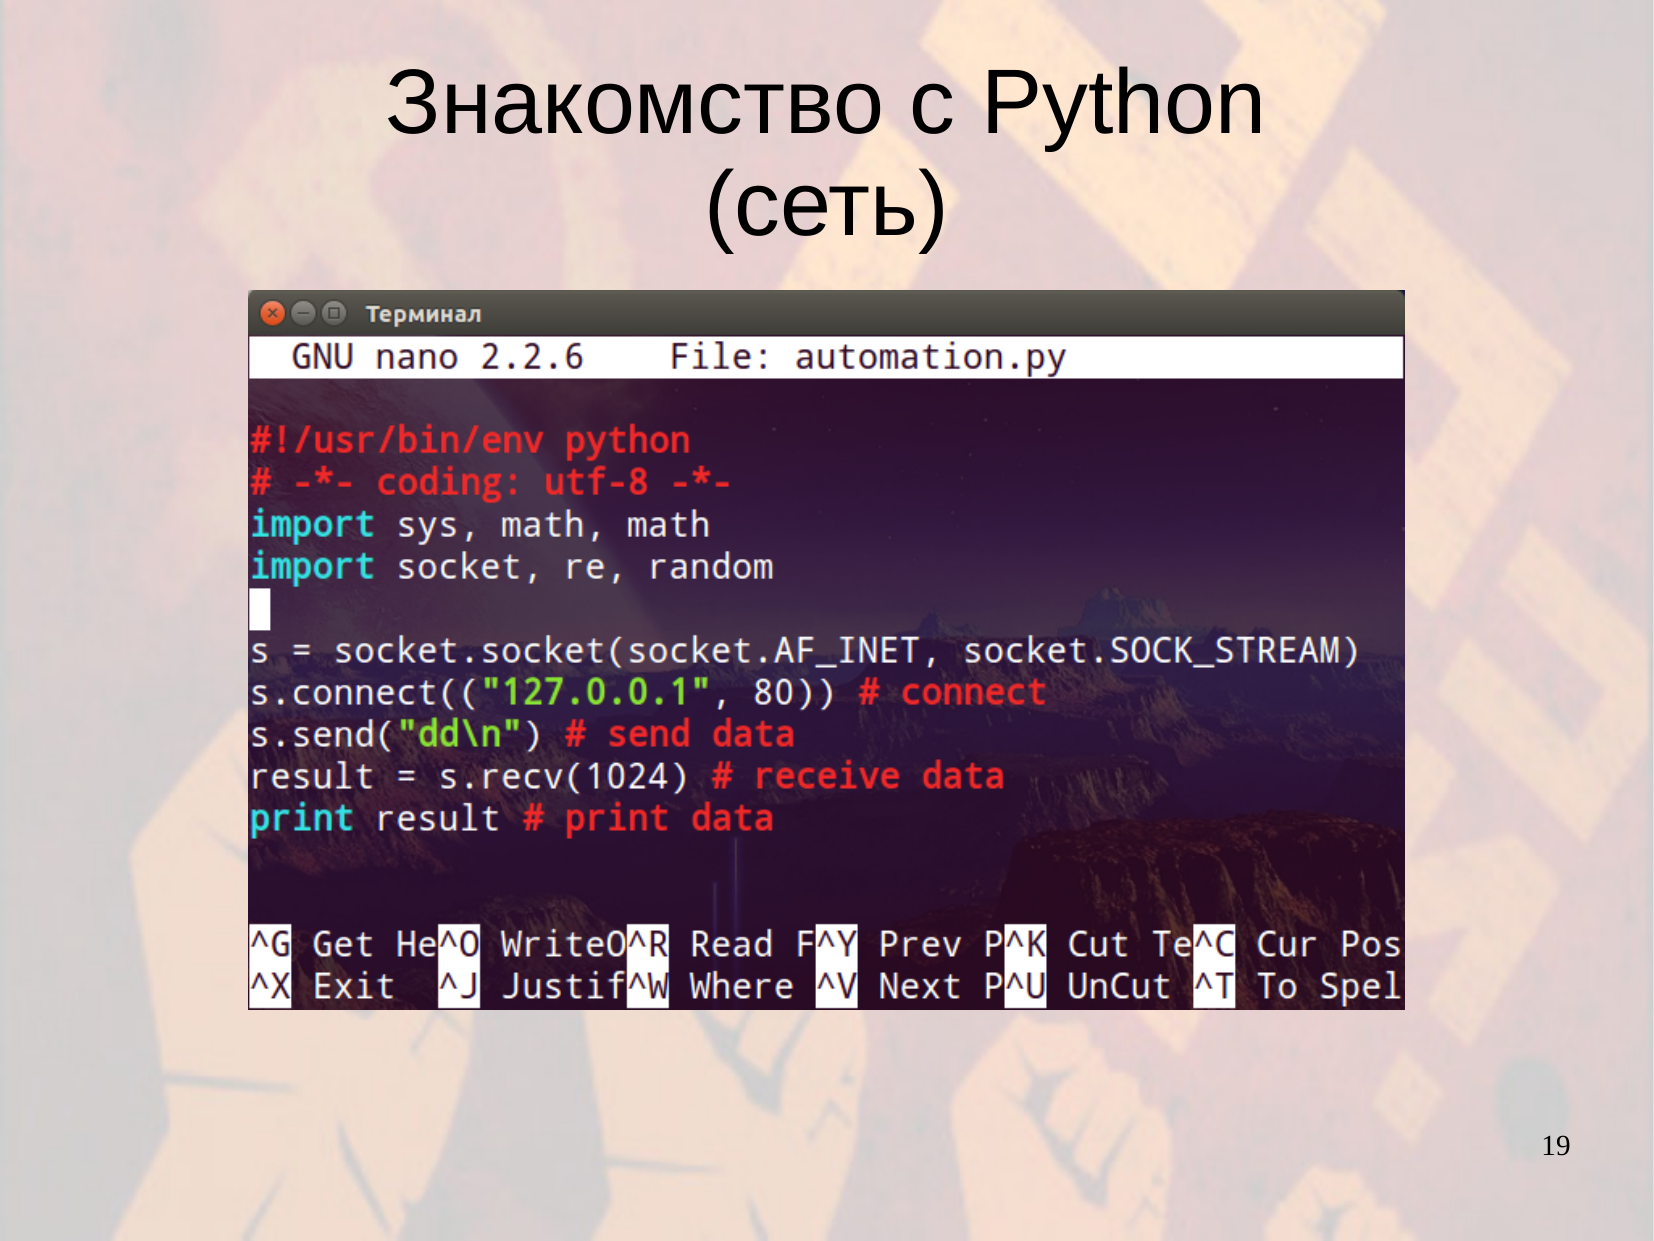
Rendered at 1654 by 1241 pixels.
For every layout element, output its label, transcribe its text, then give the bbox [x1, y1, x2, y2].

picture [0, 0, 1654, 1241]
title Знакомство с Python (сеть) [82, 49, 1571, 257]
